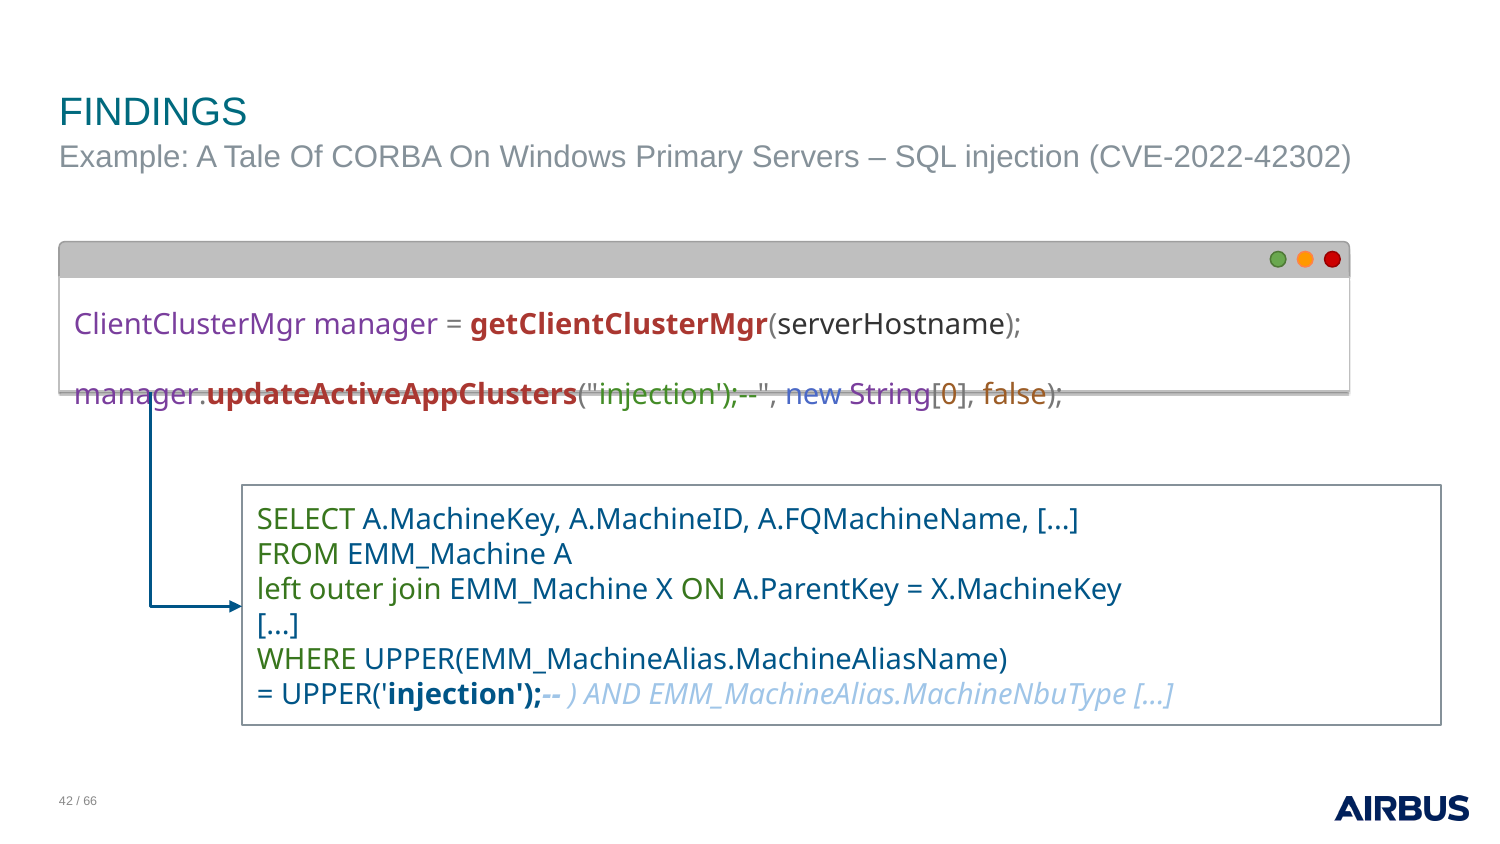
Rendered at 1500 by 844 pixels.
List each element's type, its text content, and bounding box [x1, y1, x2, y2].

title FINDINGS Example: A Tale Of CORBA On Windows Primary Servers – SQL injection (CVE-2022-42302) [58, 80, 1441, 192]
text_box SELECT A.MachineKey, A.MachineID, A.FQMachineName, [...] FROM EMM_Machine A left outer join EMM_Machine X ON A.ParentKey = X.MachineKey [...] WHERE UPPER(EMM_MachineAlias.MachineAliasName) = UPPER('injection');-- ) AND EMM_MachineAlias.MachineNbuType [...] [241, 485, 1441, 725]
text_box [58, 241, 1350, 277]
picture [1334, 795, 1469, 821]
text_box ClientClusterMgr manager = getClientClusterMgr(serverHostname); manager.updateActiveAppClusters("injection');--", new String[0], false); [58, 277, 1350, 425]
